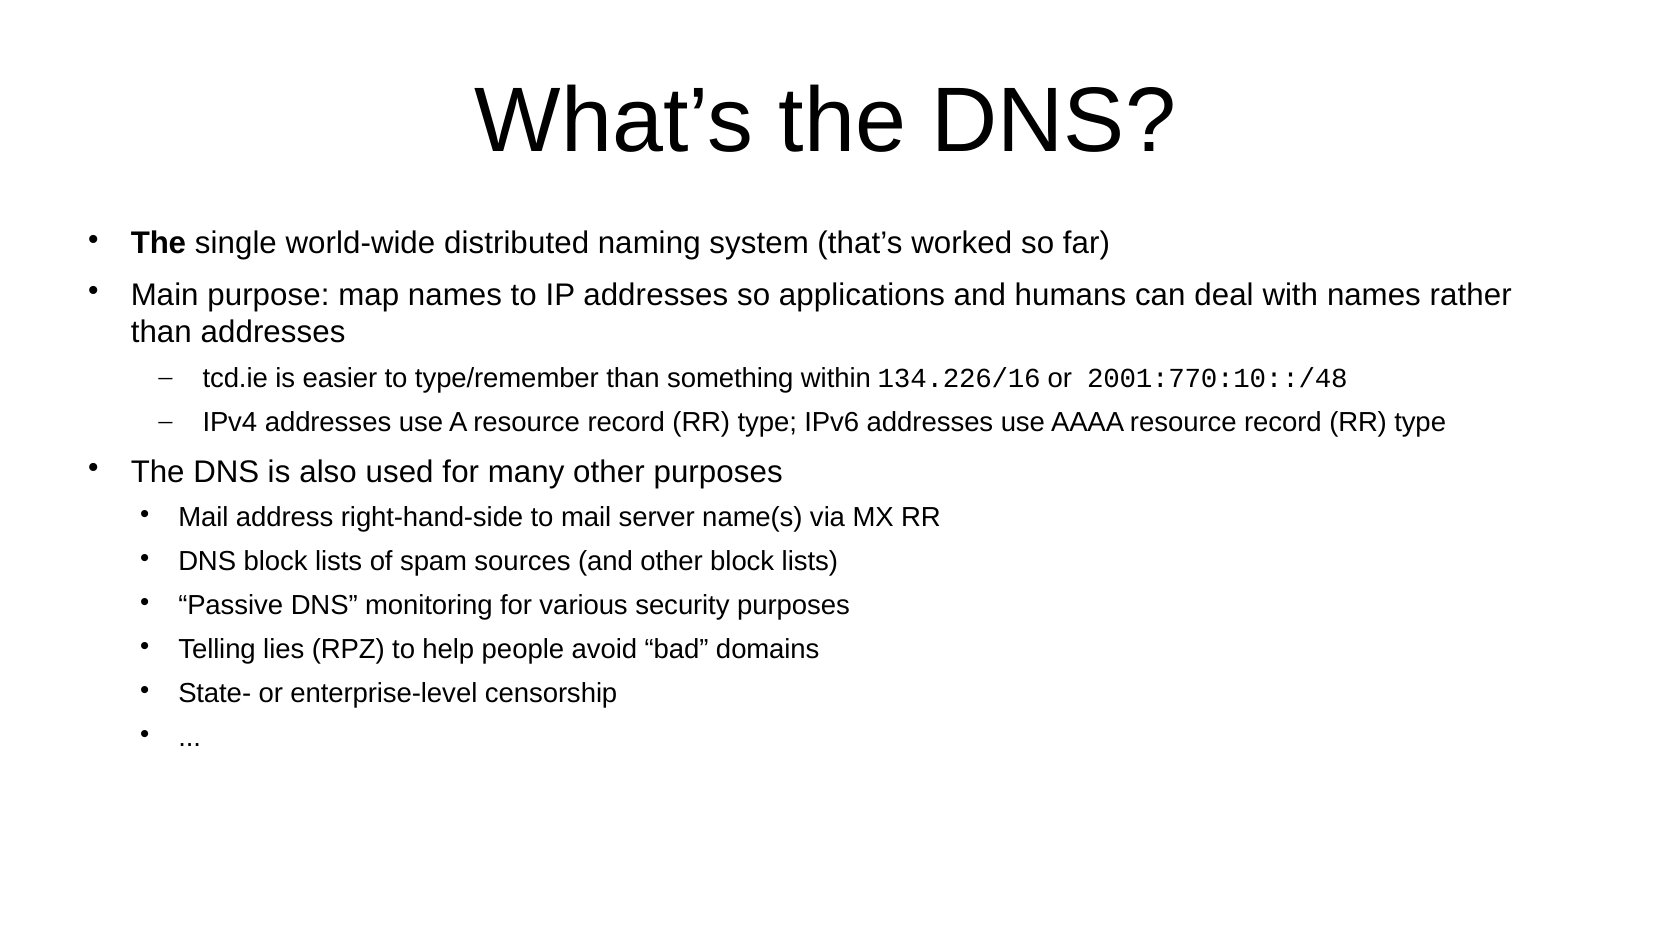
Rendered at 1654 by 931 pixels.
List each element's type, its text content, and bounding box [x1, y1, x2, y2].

title What’s the DNS? [82, 37, 1570, 192]
list The single world-wide distributed naming system (that’s worked so far) Main purpose: map names to IP addresses so applications and humans can deal with names rather than addresses tcd.ie is easier to type/remember than something within 134.226/16 or 2001:770:10::/48 IPv4 addresses use A resource record (RR) type; IPv6 addresses use AAAA resource record (RR) type The DNS is also used for many other purposes Mail address right-hand-side to mail server name(s) via MX RR DNS block lists of spam sources (and other block lists) “Passive DNS” monitoring for various security purposes Telling lies (RPZ) to help people avoid “bad” domains State- or enterprise-level censorship ... [88, 217, 1575, 757]
